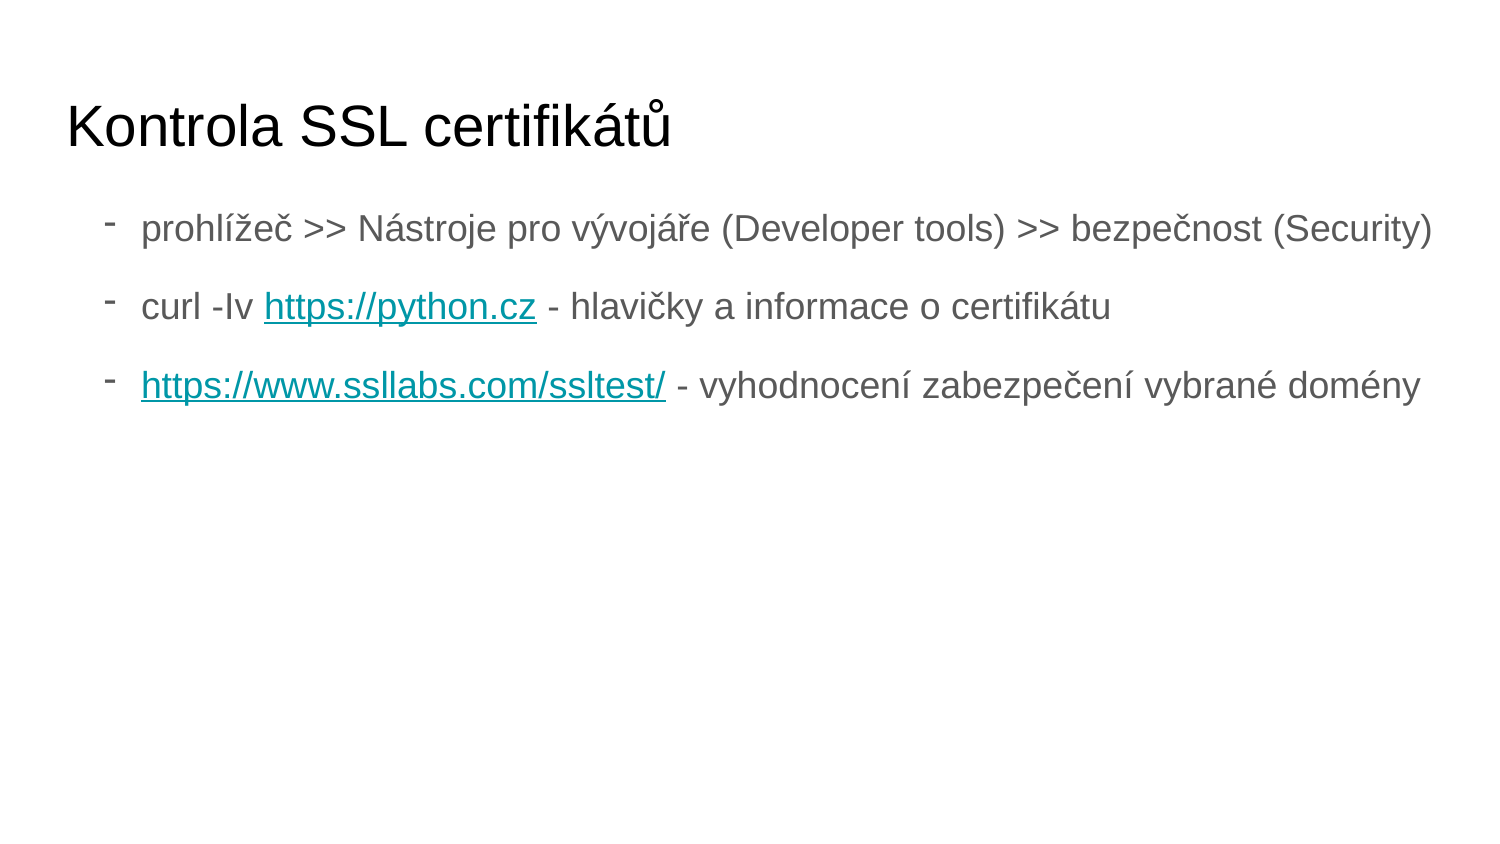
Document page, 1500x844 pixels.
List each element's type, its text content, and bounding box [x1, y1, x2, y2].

title Kontrola SSL certifikátů [51, 72, 1449, 167]
list prohlížeč >> Nástroje pro vývojáře (Developer tools) >> bezpečnost (Security) curl -Iv https://python.cz - hlavičky a informace o certifikátu https://www.ssllabs.com/ssltest/ - vyhodnocení zabezpečení vybrané domény [51, 189, 1449, 750]
